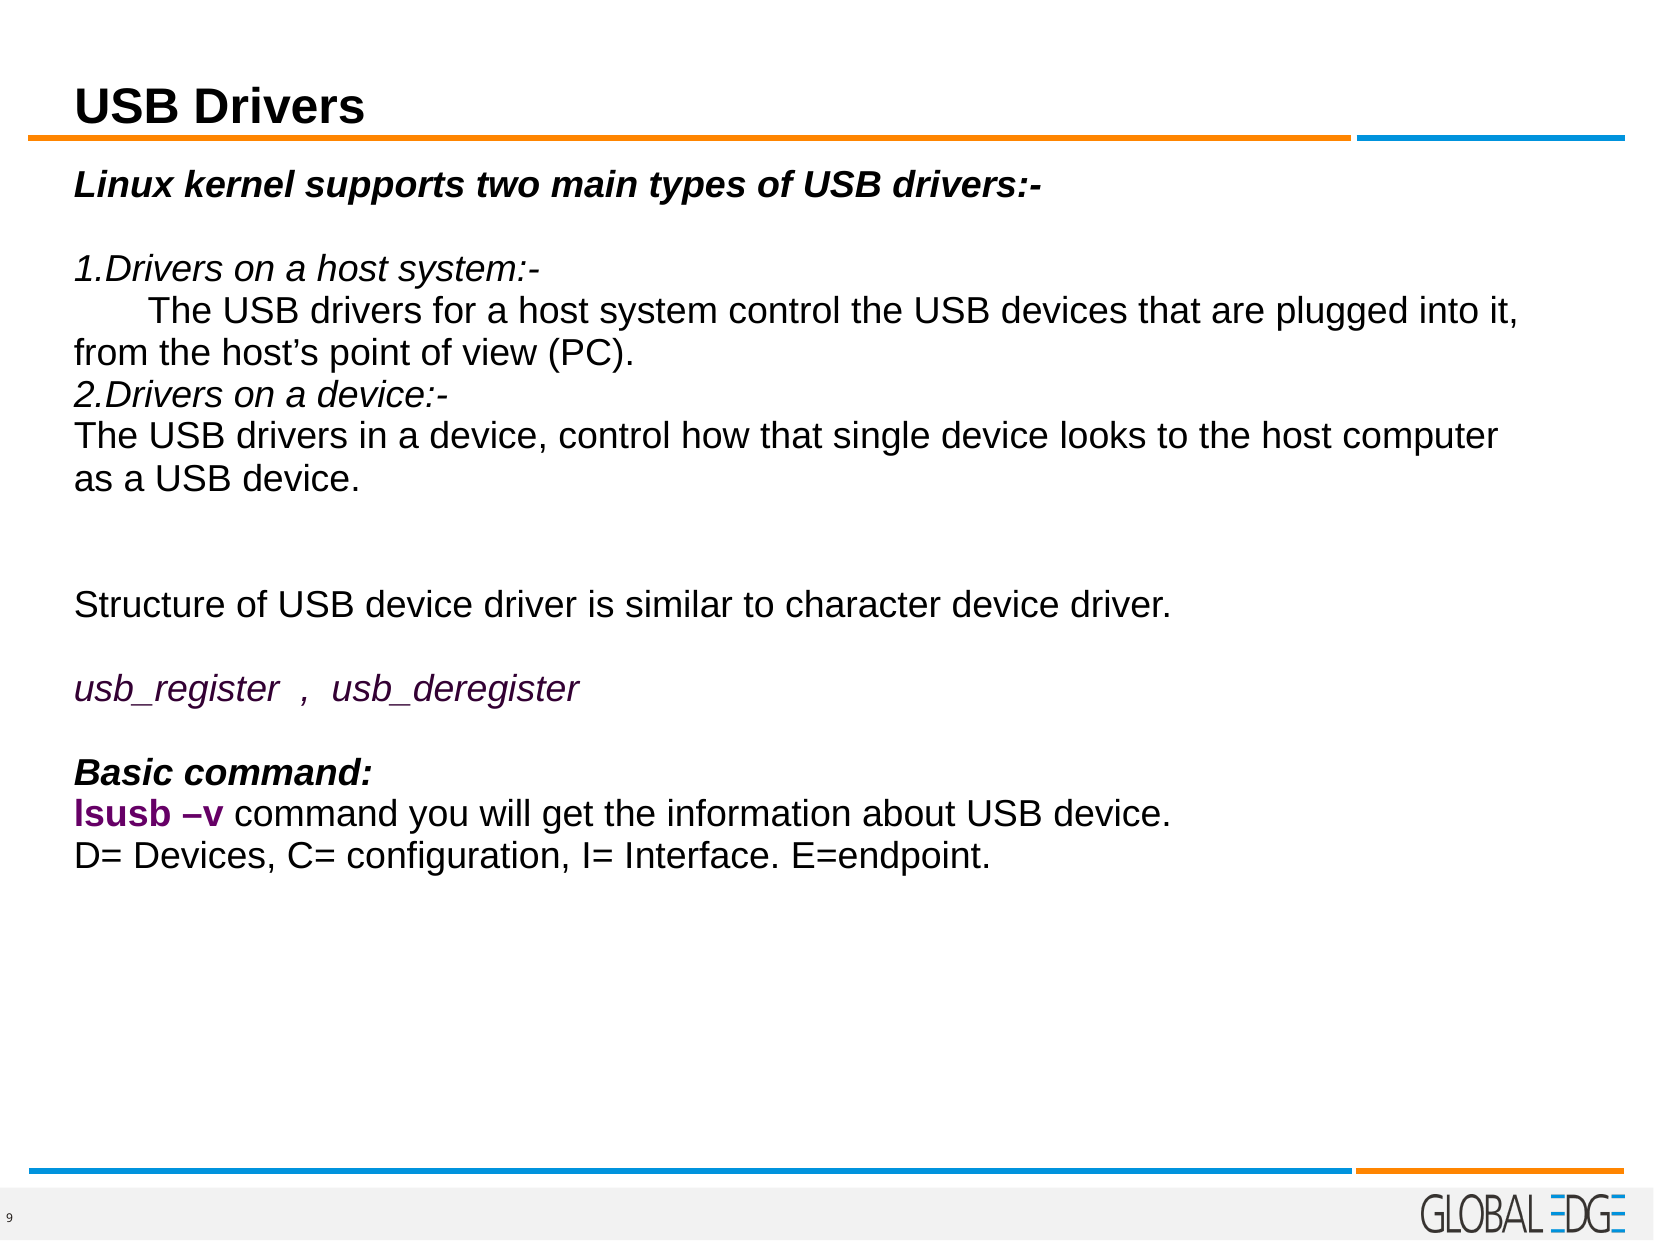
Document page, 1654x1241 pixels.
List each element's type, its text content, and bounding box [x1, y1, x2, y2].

picture [1421, 1194, 1625, 1233]
text_box Linux kernel supports two main types of USB drivers:- 1.Drivers on a host system:- The USB drivers for a host system control the USB devices that are plugged into it, from the host’s point of view (PC). 2.Drivers on a device:- The USB drivers in a device, control how that single device looks to the host computer as a USB device. Structure of USB device driver is similar to character device driver. usb_register , usb_deregister Basic command: lsusb –v command you will get the information about USB device. D= Devices, C= configuration, I= Interface. E=endpoint. [59, 155, 1536, 1011]
text_box USB Drivers [59, 70, 1087, 142]
